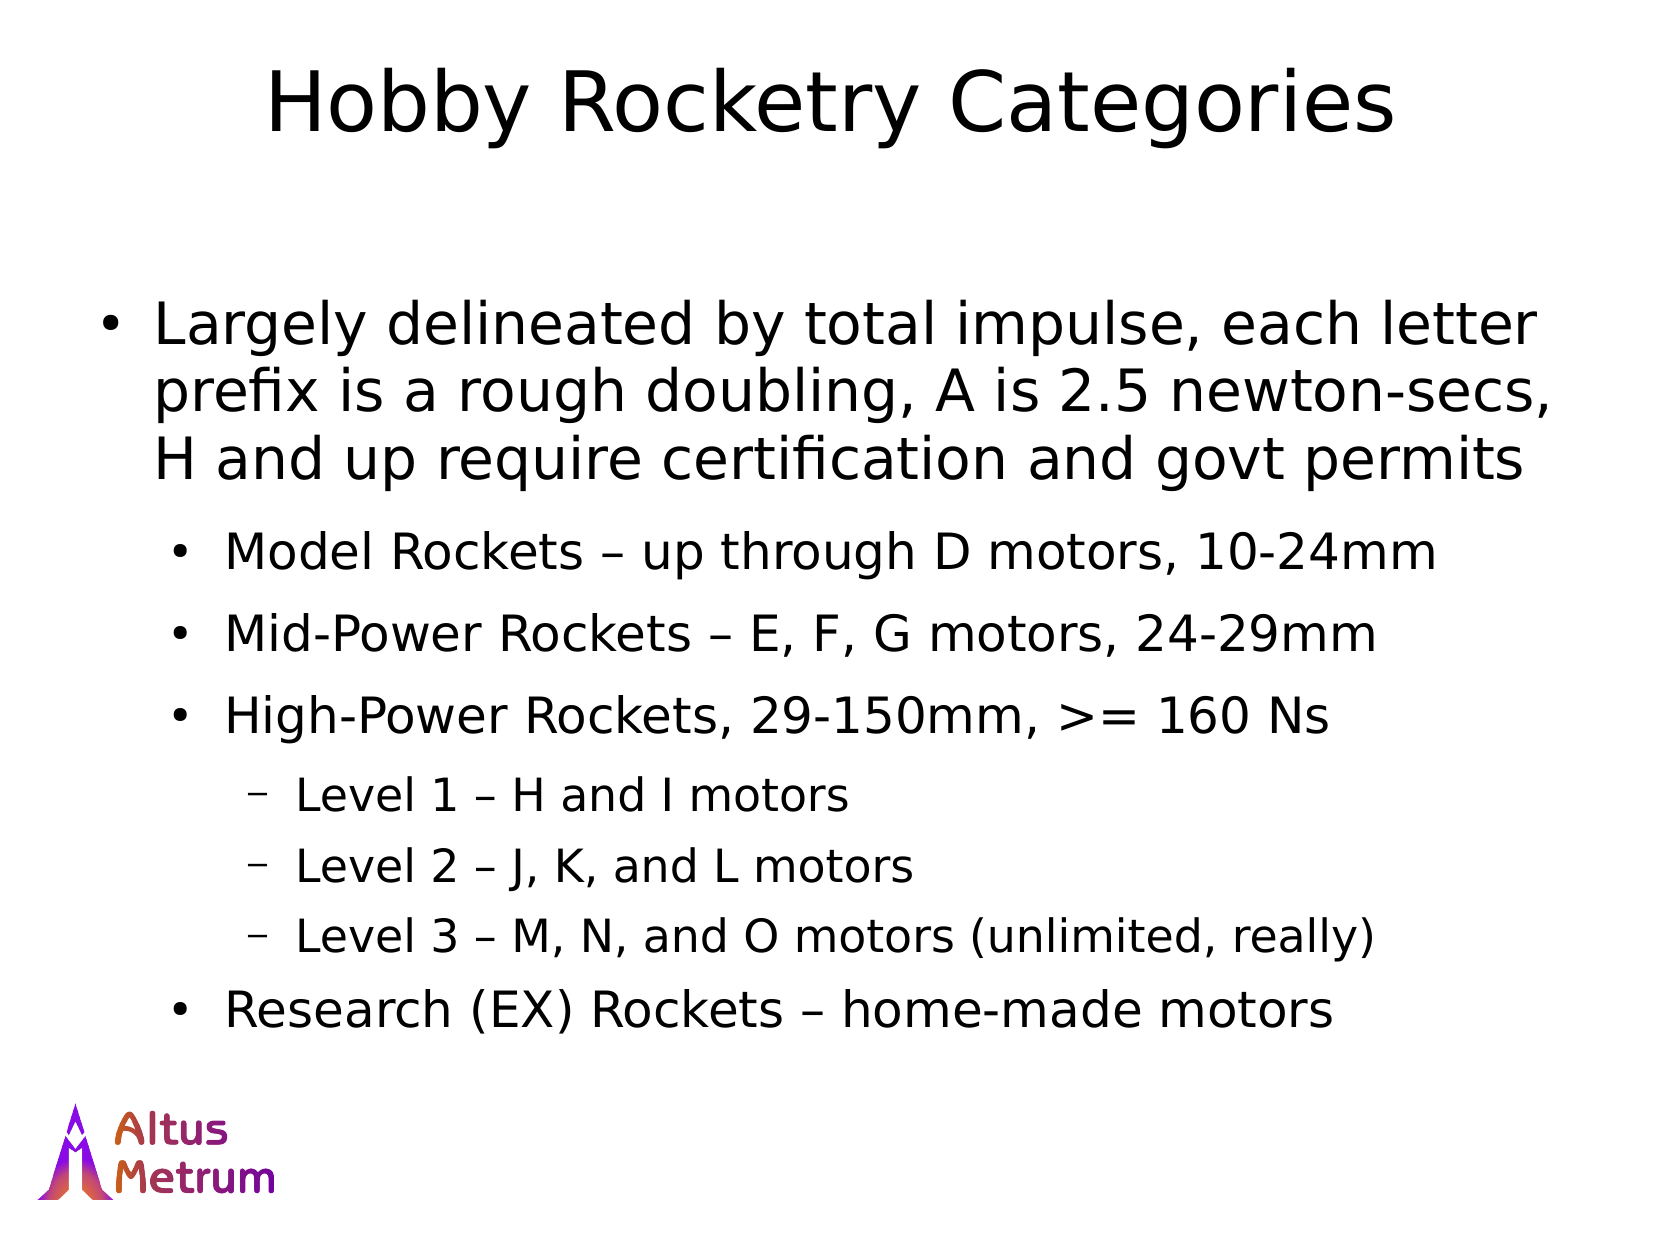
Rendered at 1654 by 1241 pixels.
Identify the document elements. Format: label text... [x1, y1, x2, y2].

title Hobby Rocketry Categories [86, 17, 1576, 188]
picture [37, 1103, 274, 1200]
list Largely delineated by total impulse, each letter prefix is a rough doubling, A is 2.5 newton-secs, H and up require certification and govt permits Model Rockets – up through D motors, 10-24mm Mid-Power Rockets – E, F, G motors, 24-29mm High-Power Rockets, 29-150mm, >= 160 Ns Level 1 – H and I motors Level 2 – J, K, and L motors Level 3 – M, N, and O motors (unlimited, really) Research (EX) Rockets – home-made motors [82, 290, 1571, 1096]
